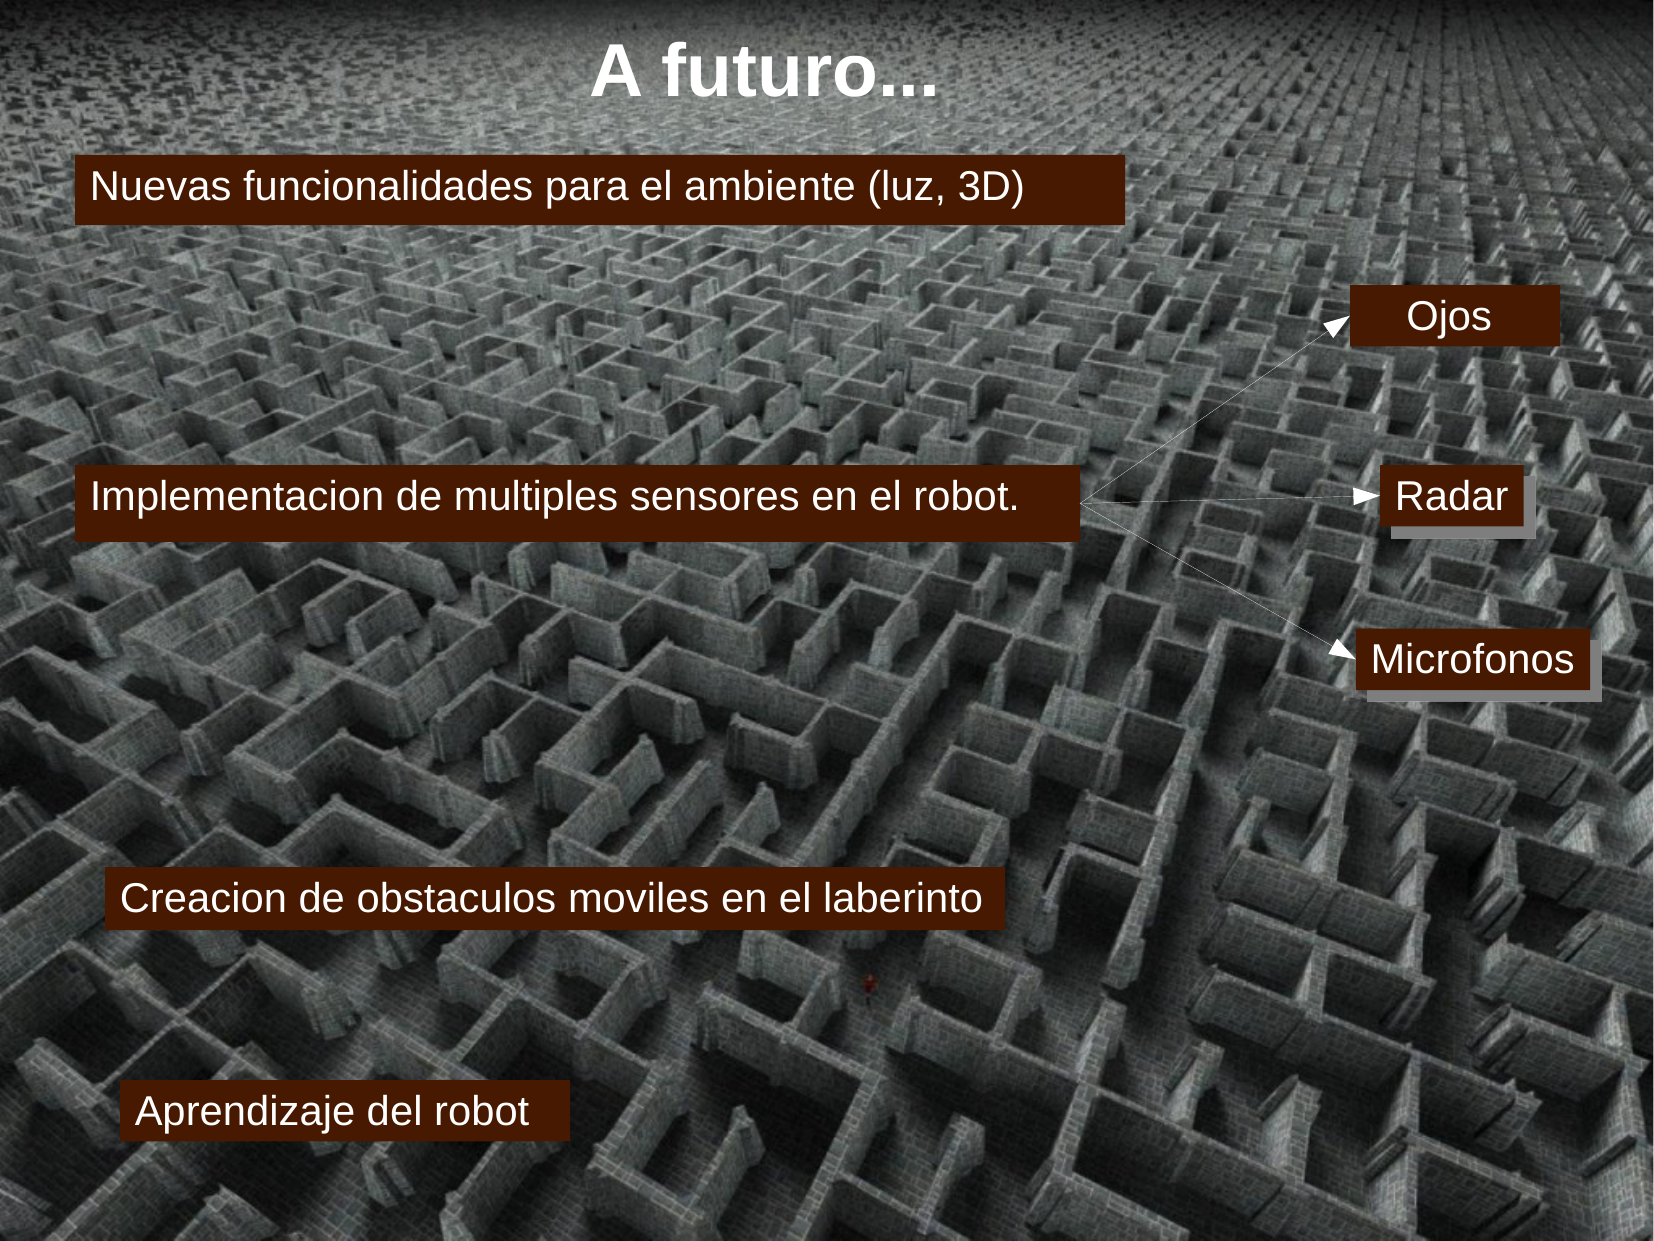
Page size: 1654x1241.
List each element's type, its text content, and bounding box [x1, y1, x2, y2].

text_box Radar [1380, 465, 1524, 527]
text_box Ojos [1350, 285, 1561, 347]
text_box Creacion de obstaculos moviles en el laberinto [105, 867, 1006, 931]
text_box Microfonos [1355, 628, 1591, 691]
text_box Nuevas funcionalidades para el ambiente (luz, 3D) [75, 154, 1126, 226]
text_box Implementacion de multiples sensores en el robot. [75, 465, 1081, 542]
picture [0, 0, 1654, 1241]
text_box Aprendizaje del robot [120, 1080, 571, 1142]
text_box A futuro... [450, 21, 1081, 121]
